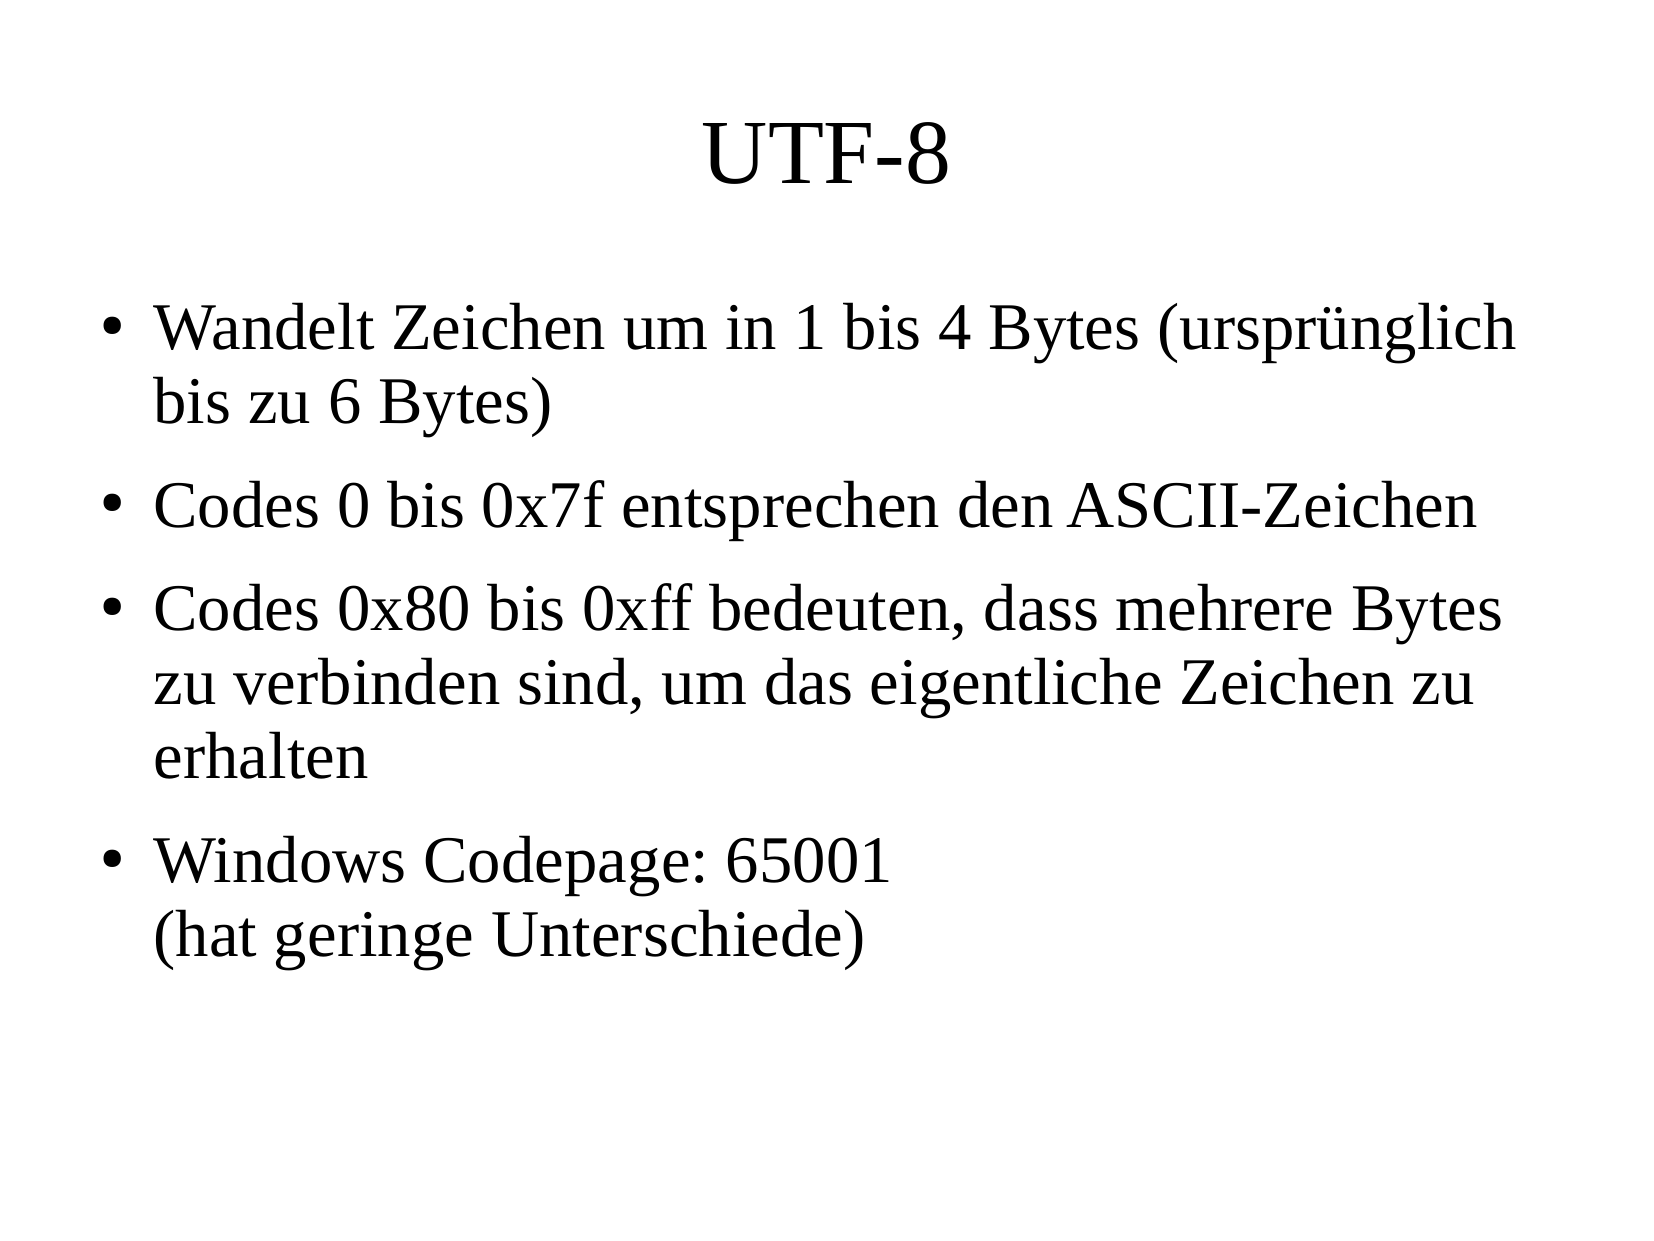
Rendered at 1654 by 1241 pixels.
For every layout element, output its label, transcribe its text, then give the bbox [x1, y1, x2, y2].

title UTF-8 [82, 49, 1571, 257]
list Wandelt Zeichen um in 1 bis 4 Bytes (ursprünglich bis zu 6 Bytes) Codes 0 bis 0x7f entsprechen den ASCII-Zeichen Codes 0x80 bis 0xff bedeuten, dass mehrere Bytes zu verbinden sind, um das eigentliche Zeichen zu erhalten Windows Codepage: 65001 (hat geringe Unterschiede) [82, 290, 1571, 1036]
